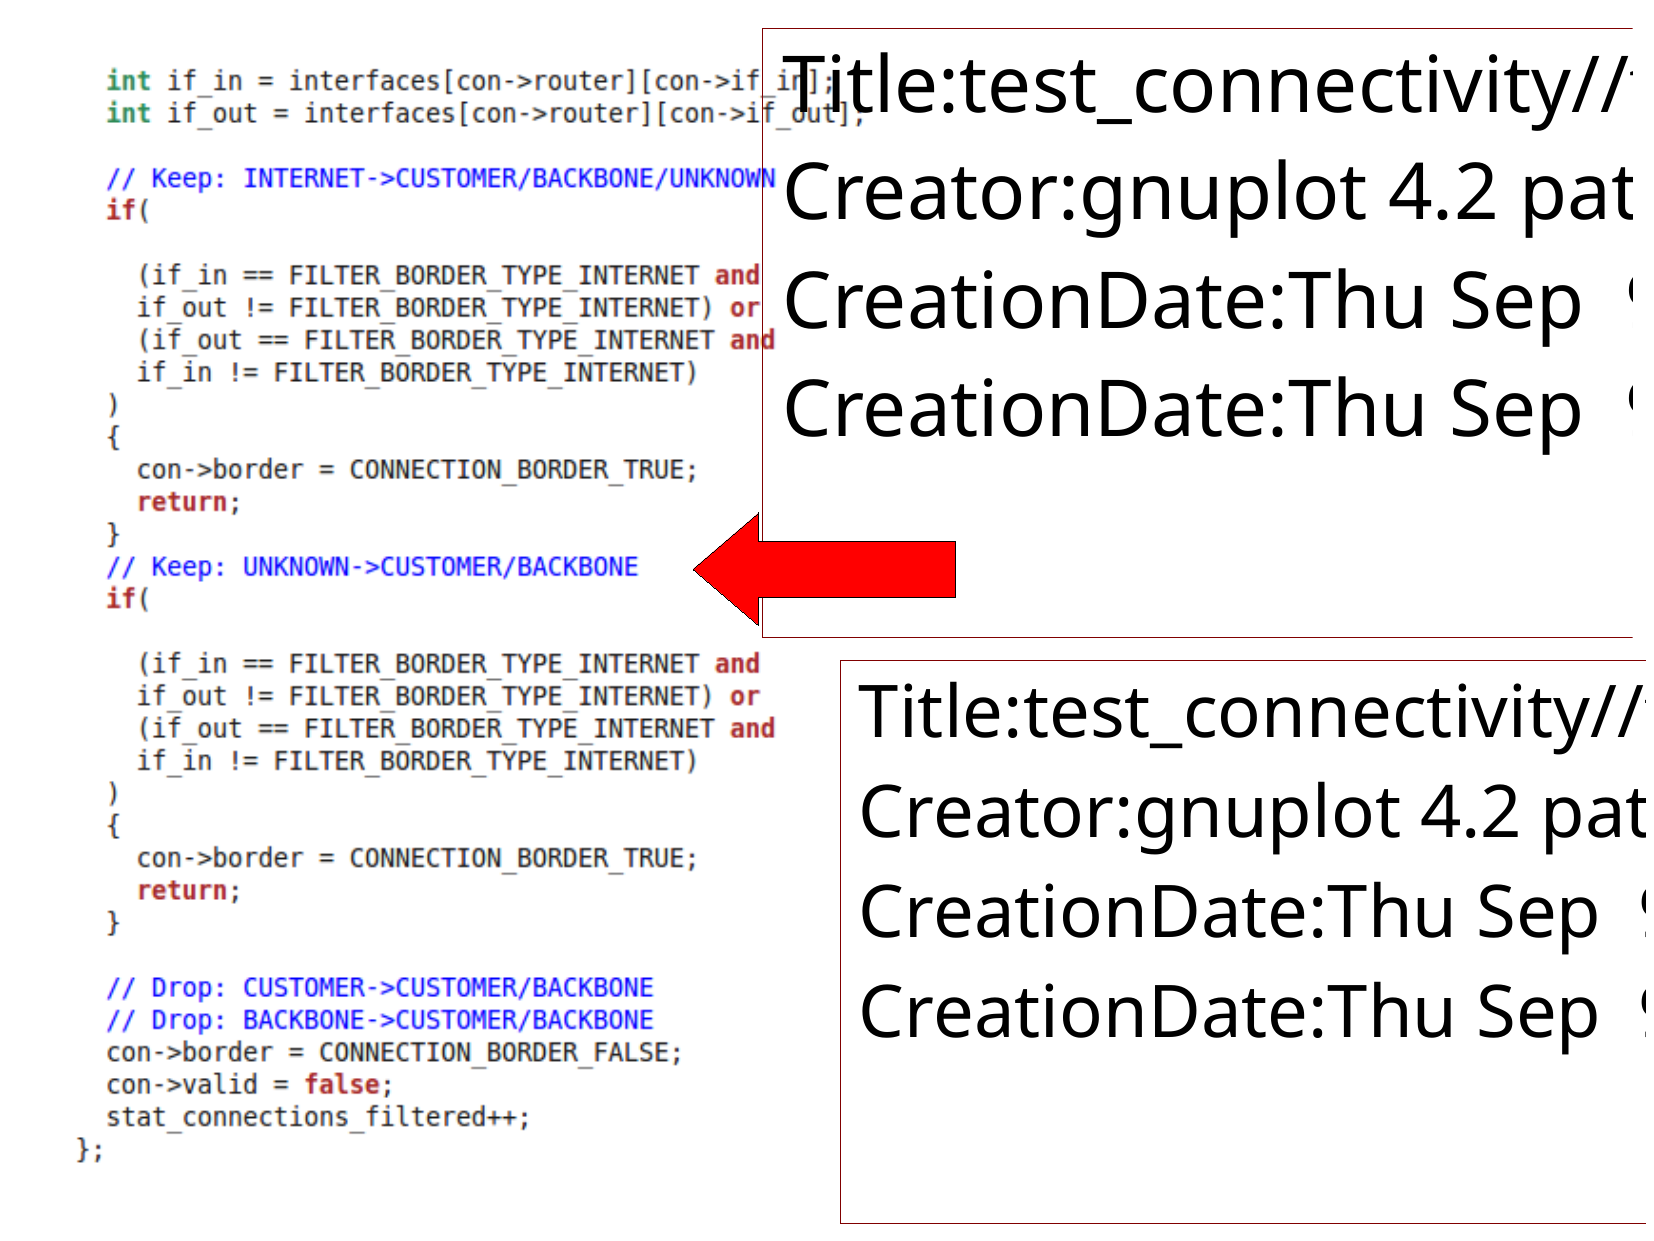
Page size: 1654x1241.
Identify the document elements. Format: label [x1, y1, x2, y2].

text_box [693, 512, 956, 626]
picture [75, 23, 1646, 1224]
